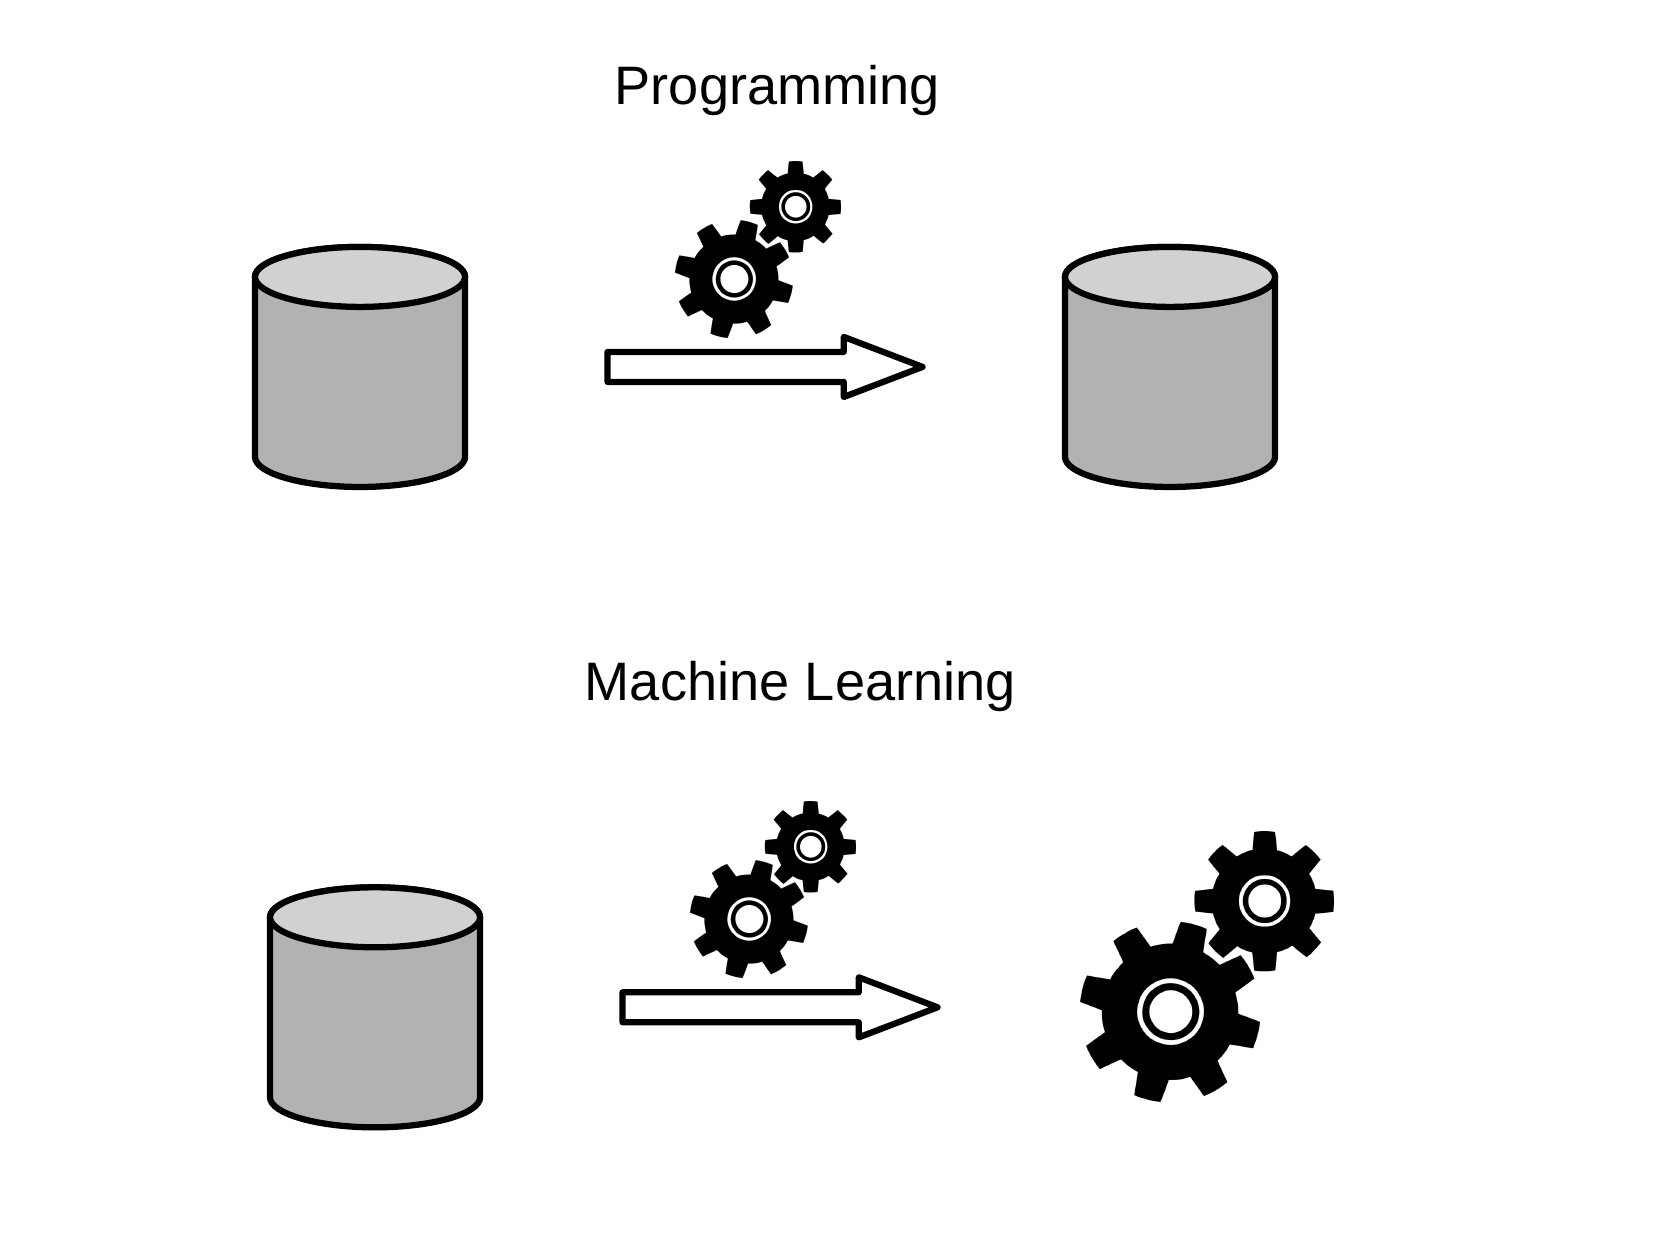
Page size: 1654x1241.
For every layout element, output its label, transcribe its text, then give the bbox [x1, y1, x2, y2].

text_box Machine Learning [570, 644, 1156, 781]
picture [690, 801, 856, 978]
text_box [255, 278, 466, 487]
text_box [622, 977, 938, 1038]
text_box [1065, 278, 1276, 487]
text_box [607, 336, 923, 397]
text_box Programming [600, 48, 1051, 185]
picture [1080, 831, 1334, 1102]
picture [675, 185, 841, 338]
text_box [270, 918, 481, 1128]
